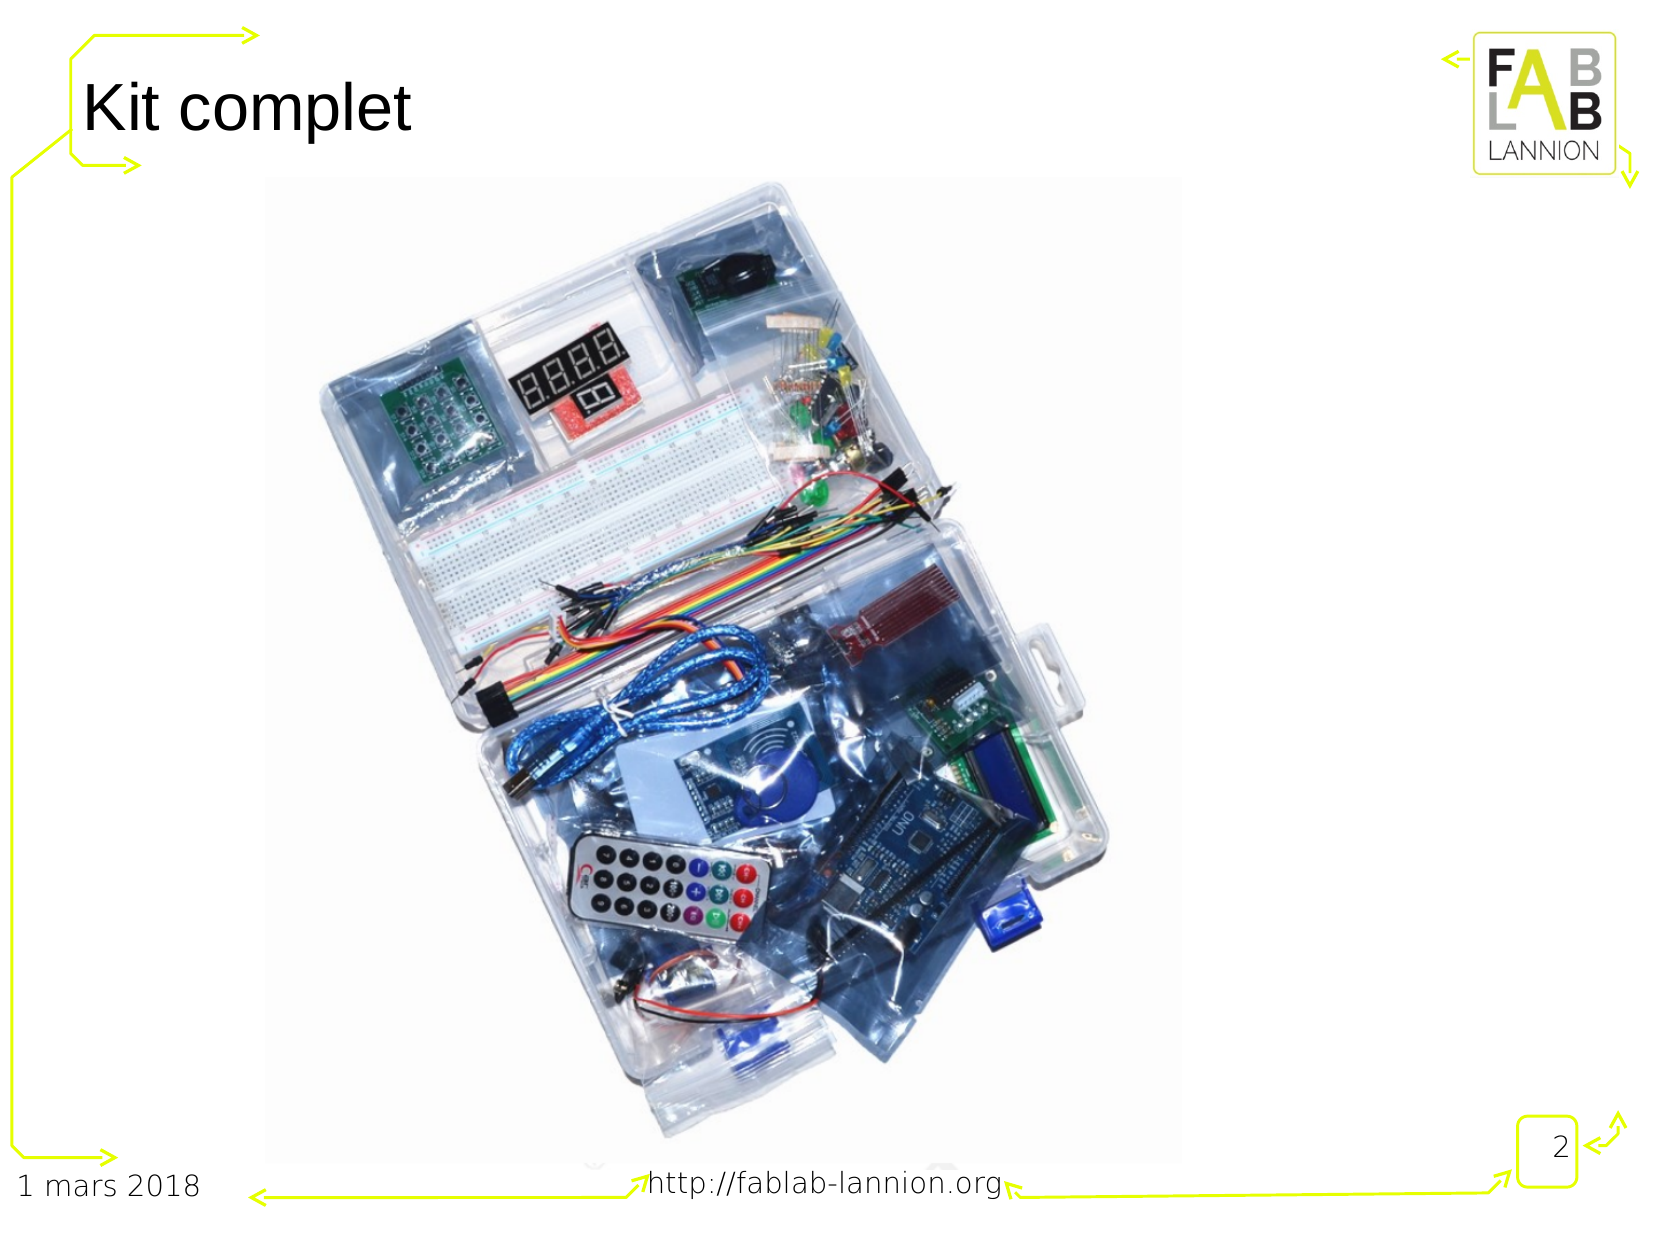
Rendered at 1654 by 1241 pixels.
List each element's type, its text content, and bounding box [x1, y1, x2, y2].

title Kit complet [82, 49, 1441, 166]
picture [1470, 29, 1619, 178]
picture [265, 177, 1182, 1170]
